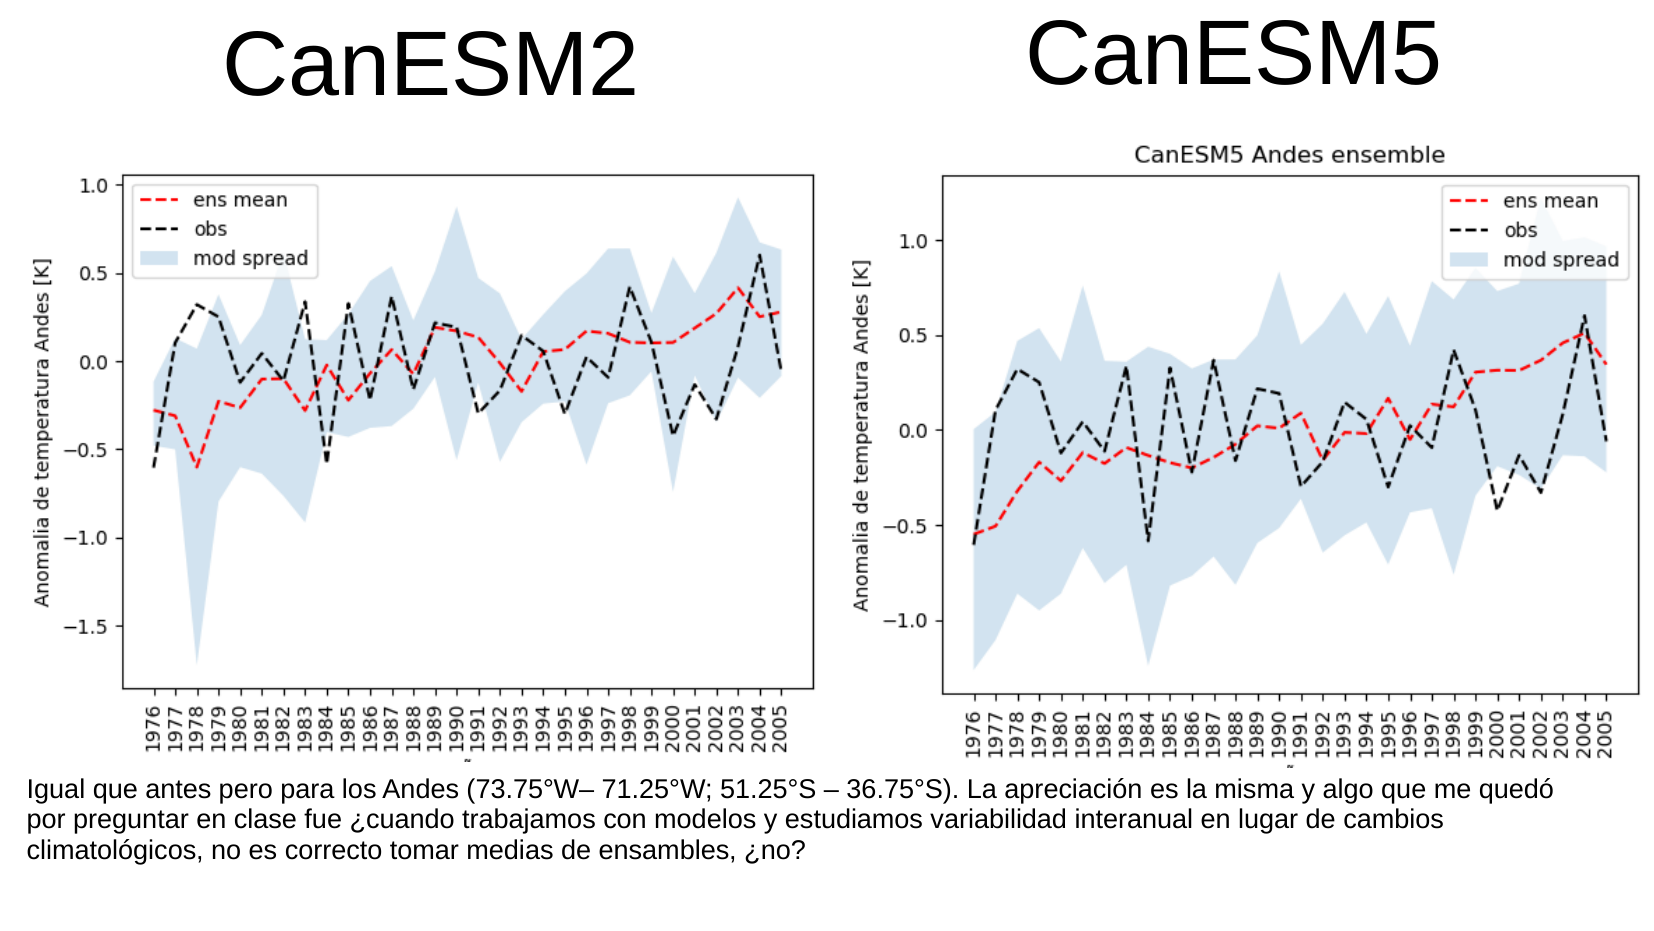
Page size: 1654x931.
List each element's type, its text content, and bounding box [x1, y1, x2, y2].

text_box CanESM5 [1010, 0, 1518, 94]
text_box Igual que antes pero para los Andes (73.75°W– 71.25°W; 51.25°S – 36.75°S). La apreciación es la misma y algo que me quedó por preguntar en clase fue ¿cuando trabajamos con modelos y estudiamos variabilidad interanual en lugar de cambios climatológicos, no es correcto tomar medias de ensambles, ¿no? [11, 766, 1595, 873]
title CanESM2 [0, 0, 875, 154]
picture [11, 94, 1648, 768]
